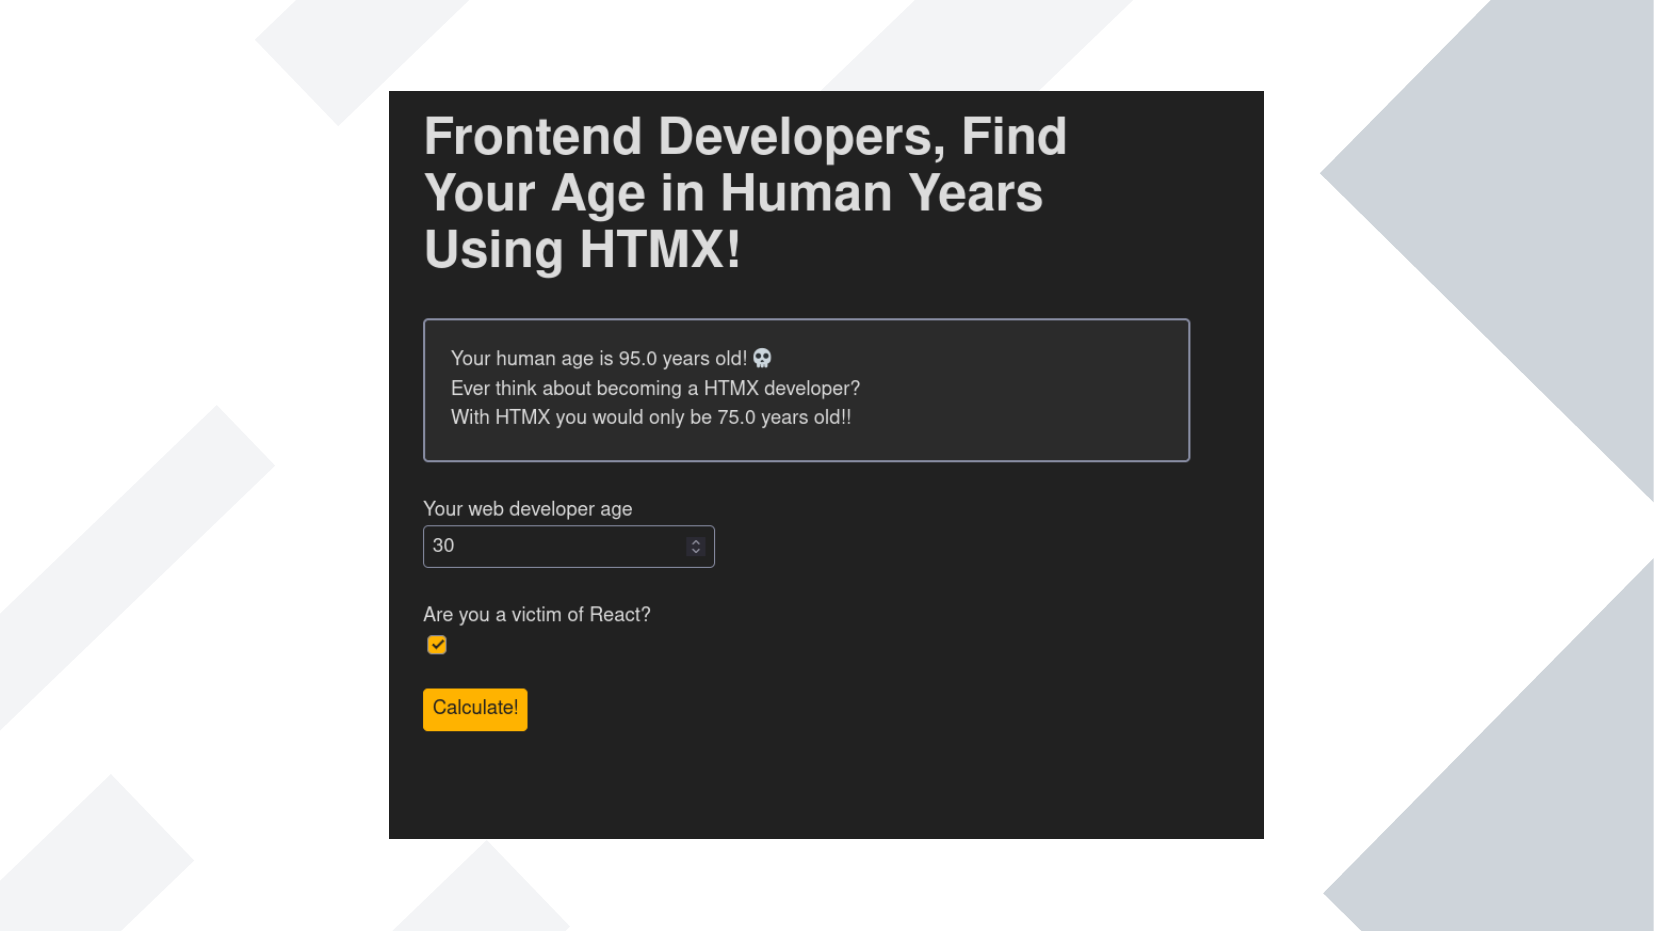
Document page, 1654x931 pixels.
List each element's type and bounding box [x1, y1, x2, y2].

picture [389, 91, 1264, 839]
